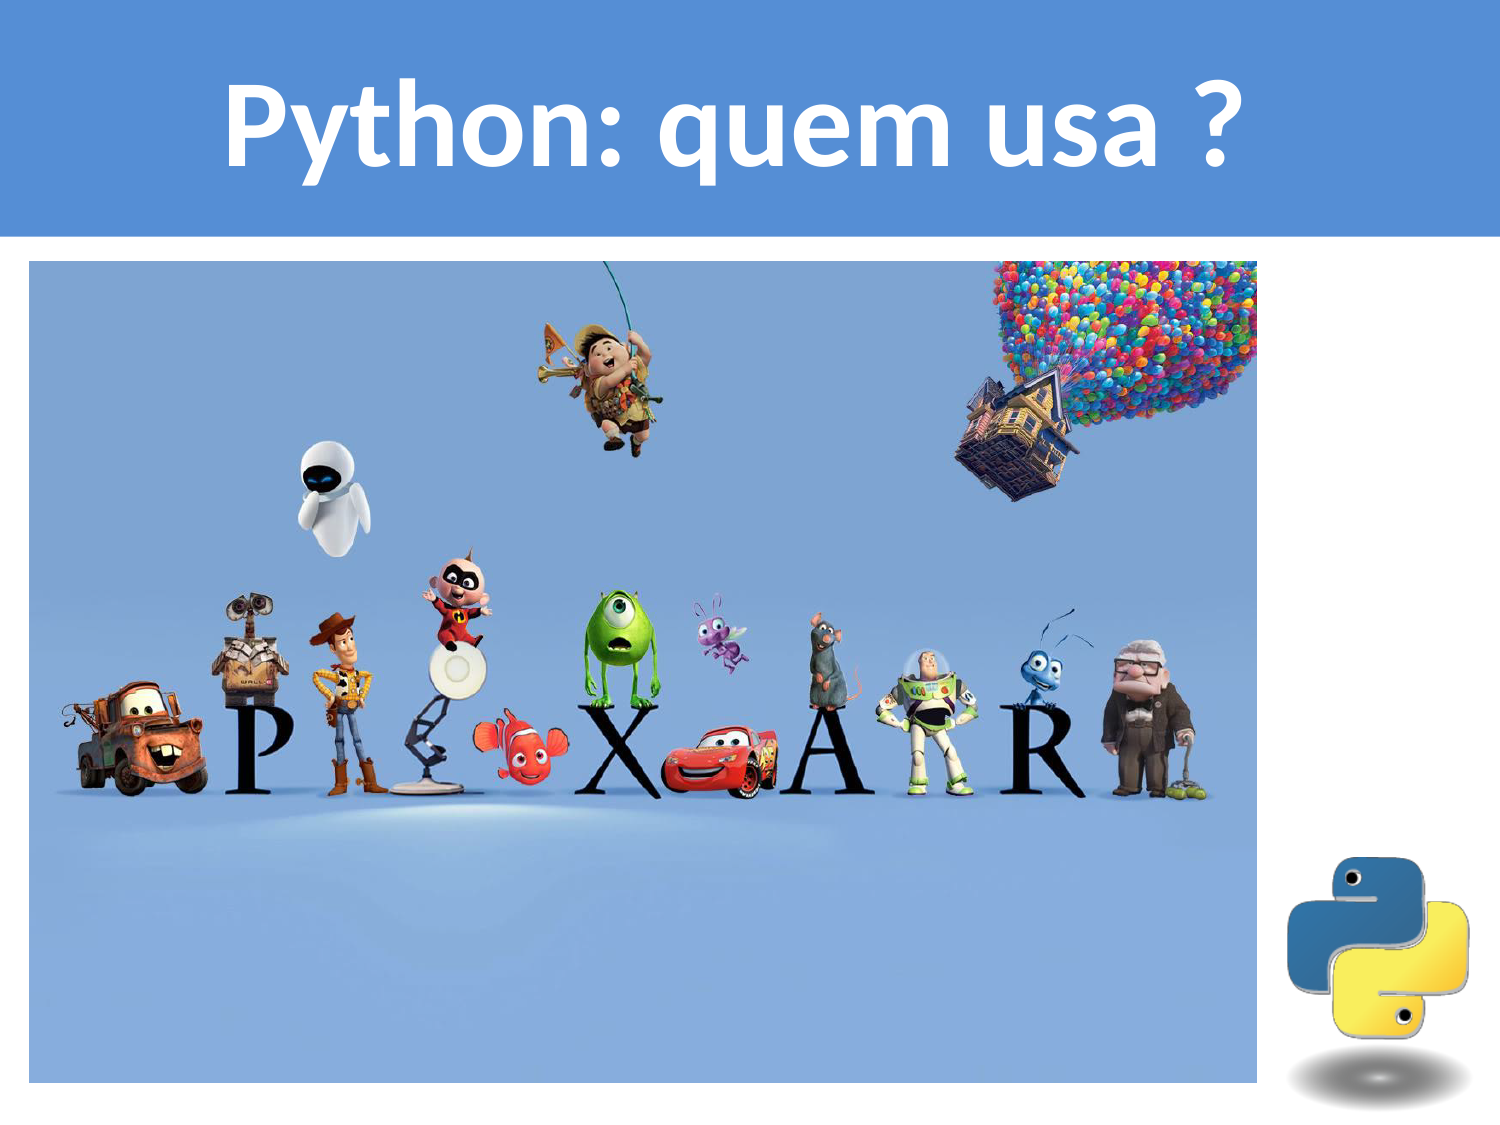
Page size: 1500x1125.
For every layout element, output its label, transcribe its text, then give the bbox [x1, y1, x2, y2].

picture [1285, 857, 1500, 1114]
text_box Python: quem usa ? [0, 0, 1500, 237]
picture [29, 261, 1257, 1083]
